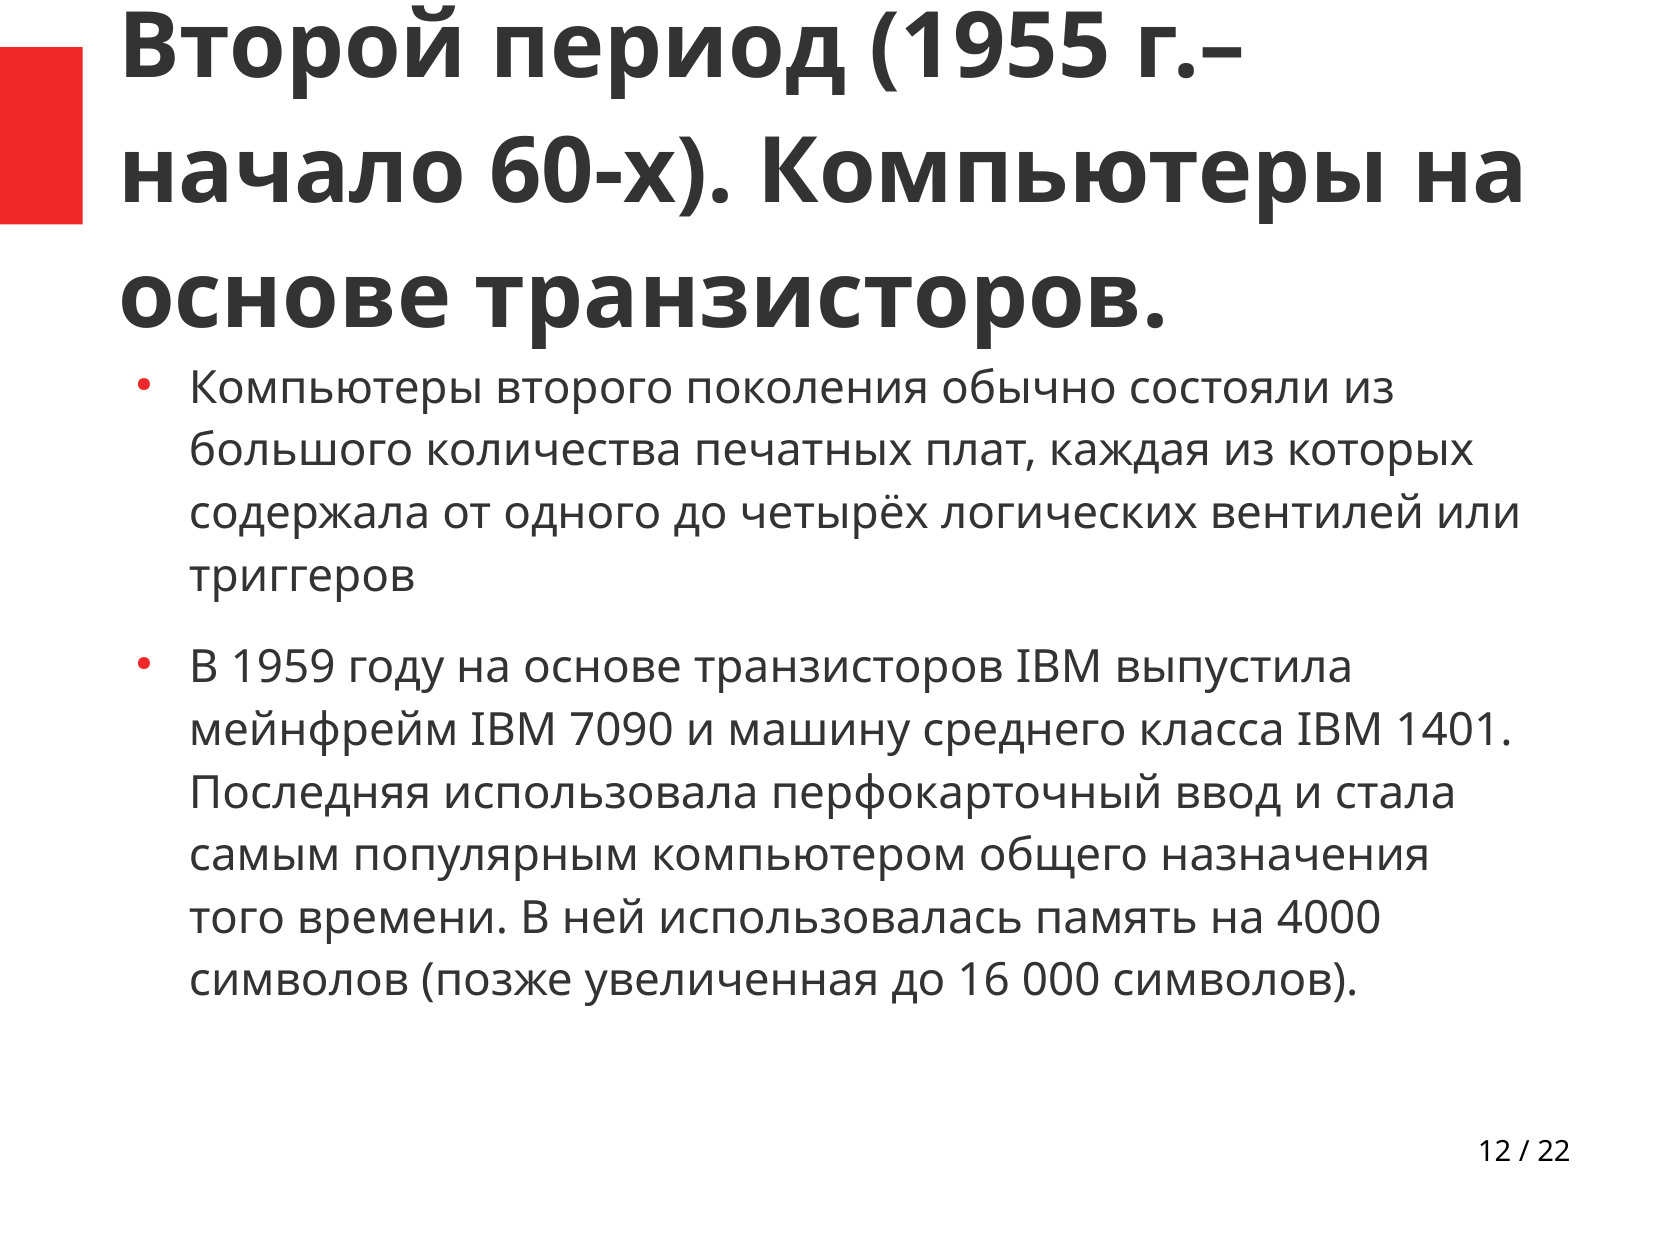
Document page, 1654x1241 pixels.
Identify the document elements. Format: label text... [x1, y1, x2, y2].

title Второй период (1955 г.–начало 60-х). Компьютеры на основе транзисторов. [118, 0, 1571, 355]
list Компьютеры второго поколения обычно состояли из большого количества печатных плат, каждая из которых содержала от одного до четырёх логических вентилей или триггеров В 1959 году на основе транзисторов IBM выпустила мейнфрейм IBM 7090 и машину среднего класса IBM 1401. Последняя использовала перфокарточный ввод и стала самым популярным компьютером общего назначения того времени. В ней использовалась память на 4000 символов (позже увеличенная до 16 000 символов). [118, 354, 1536, 1074]
